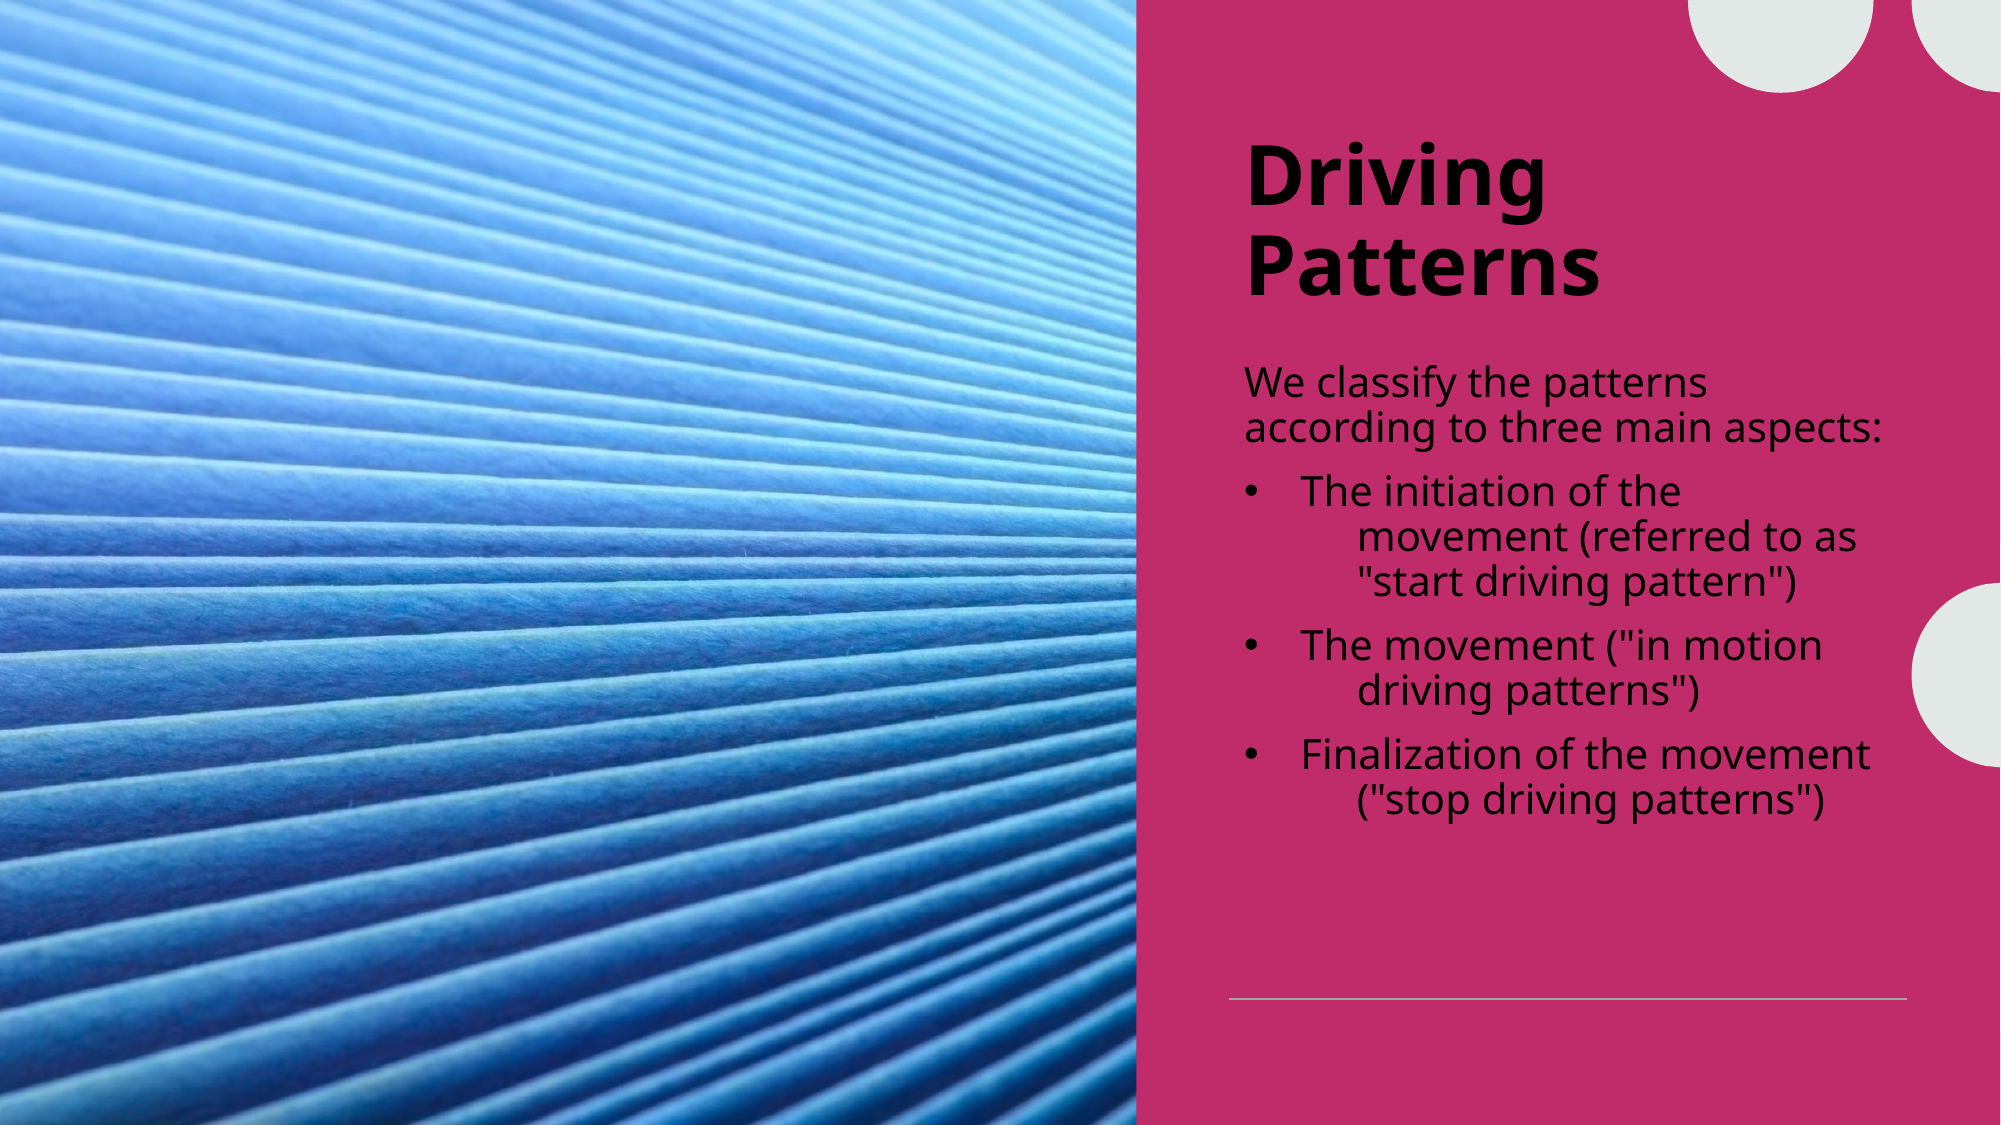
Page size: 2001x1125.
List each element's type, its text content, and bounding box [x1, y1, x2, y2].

picture [0, 0, 1137, 1125]
text_box [1137, 0, 2000, 1125]
title Driving Patterns [1229, 126, 1908, 335]
list We classify the patterns according to three main aspects: The initiation of the movement (referred to as "start driving pattern") The movement ("in motion driving patterns") Finalization of the movement ("stop driving patterns") [1229, 354, 1908, 946]
